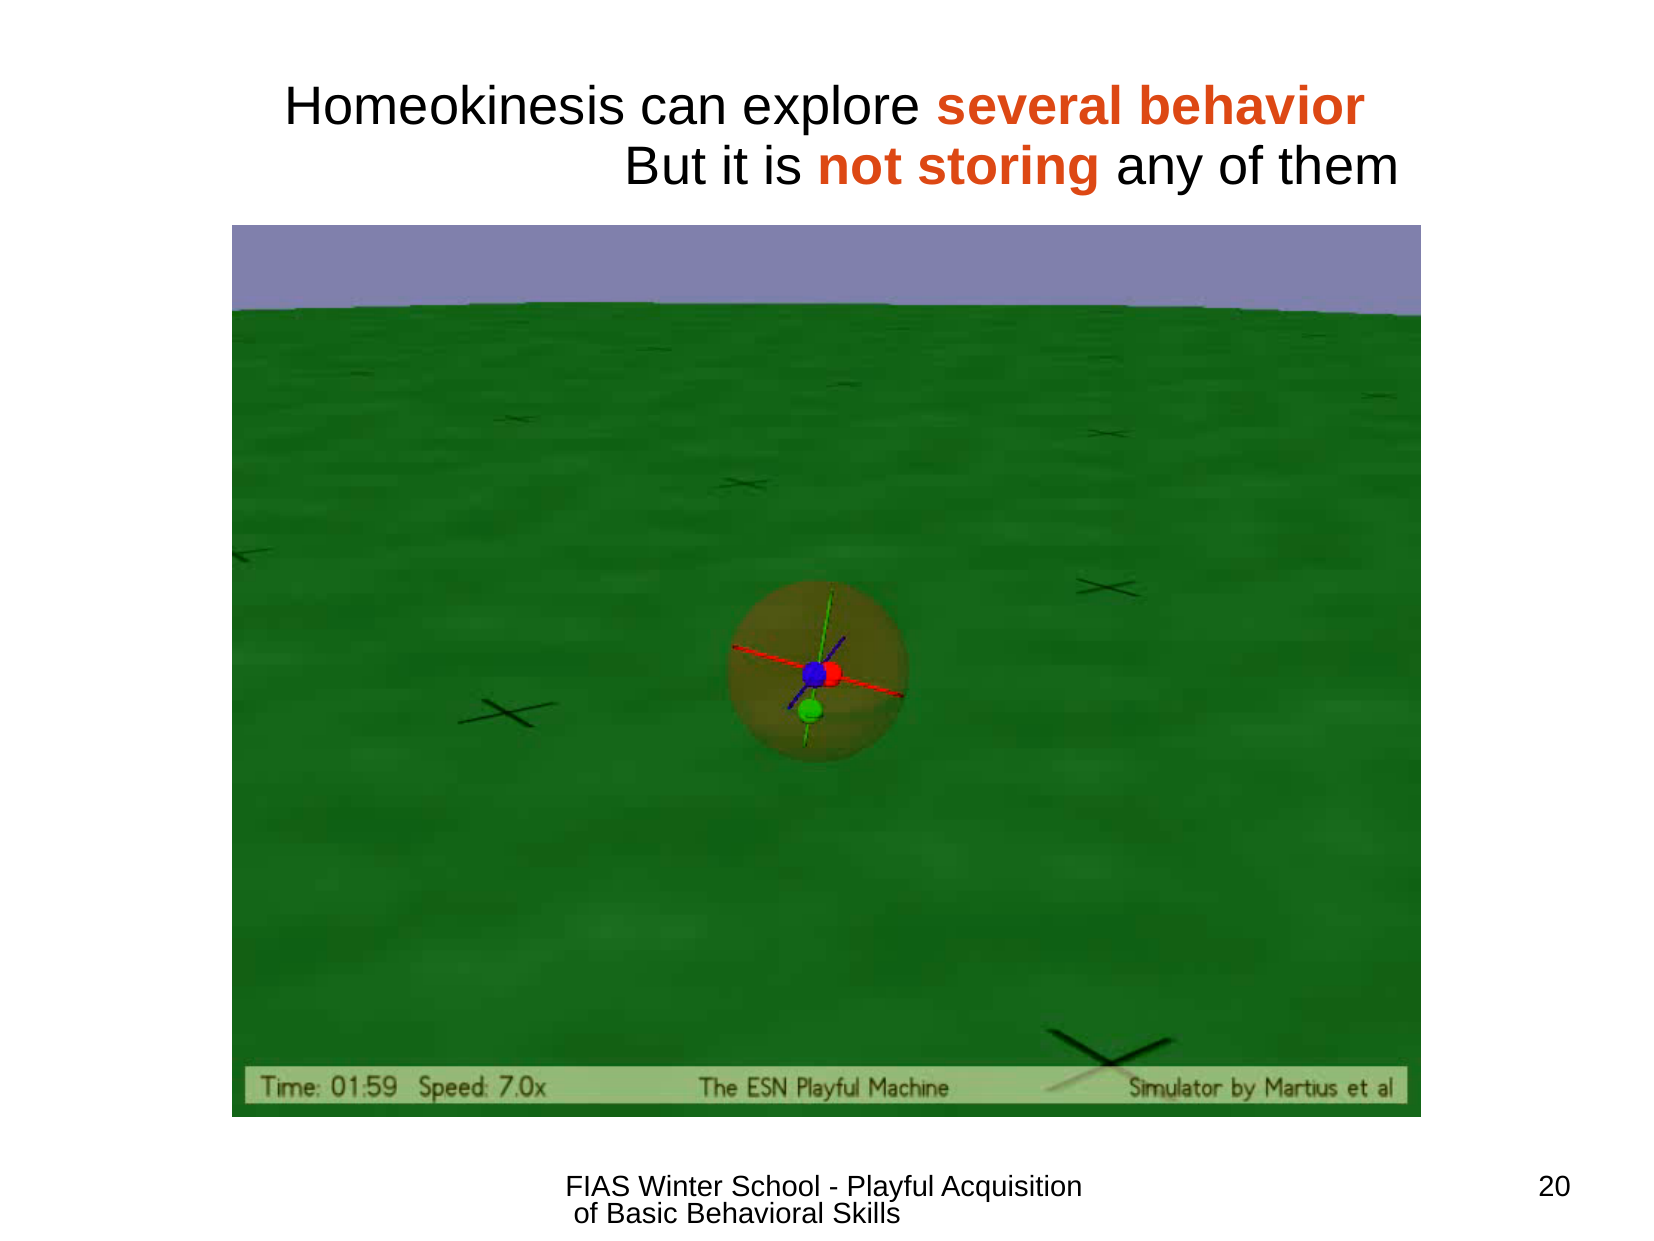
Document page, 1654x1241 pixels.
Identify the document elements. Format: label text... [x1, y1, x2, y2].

text_box [231, 225, 1422, 1118]
text_box Homeokinesis can explore several behavior But it is not storing any of them [105, 75, 1546, 257]
